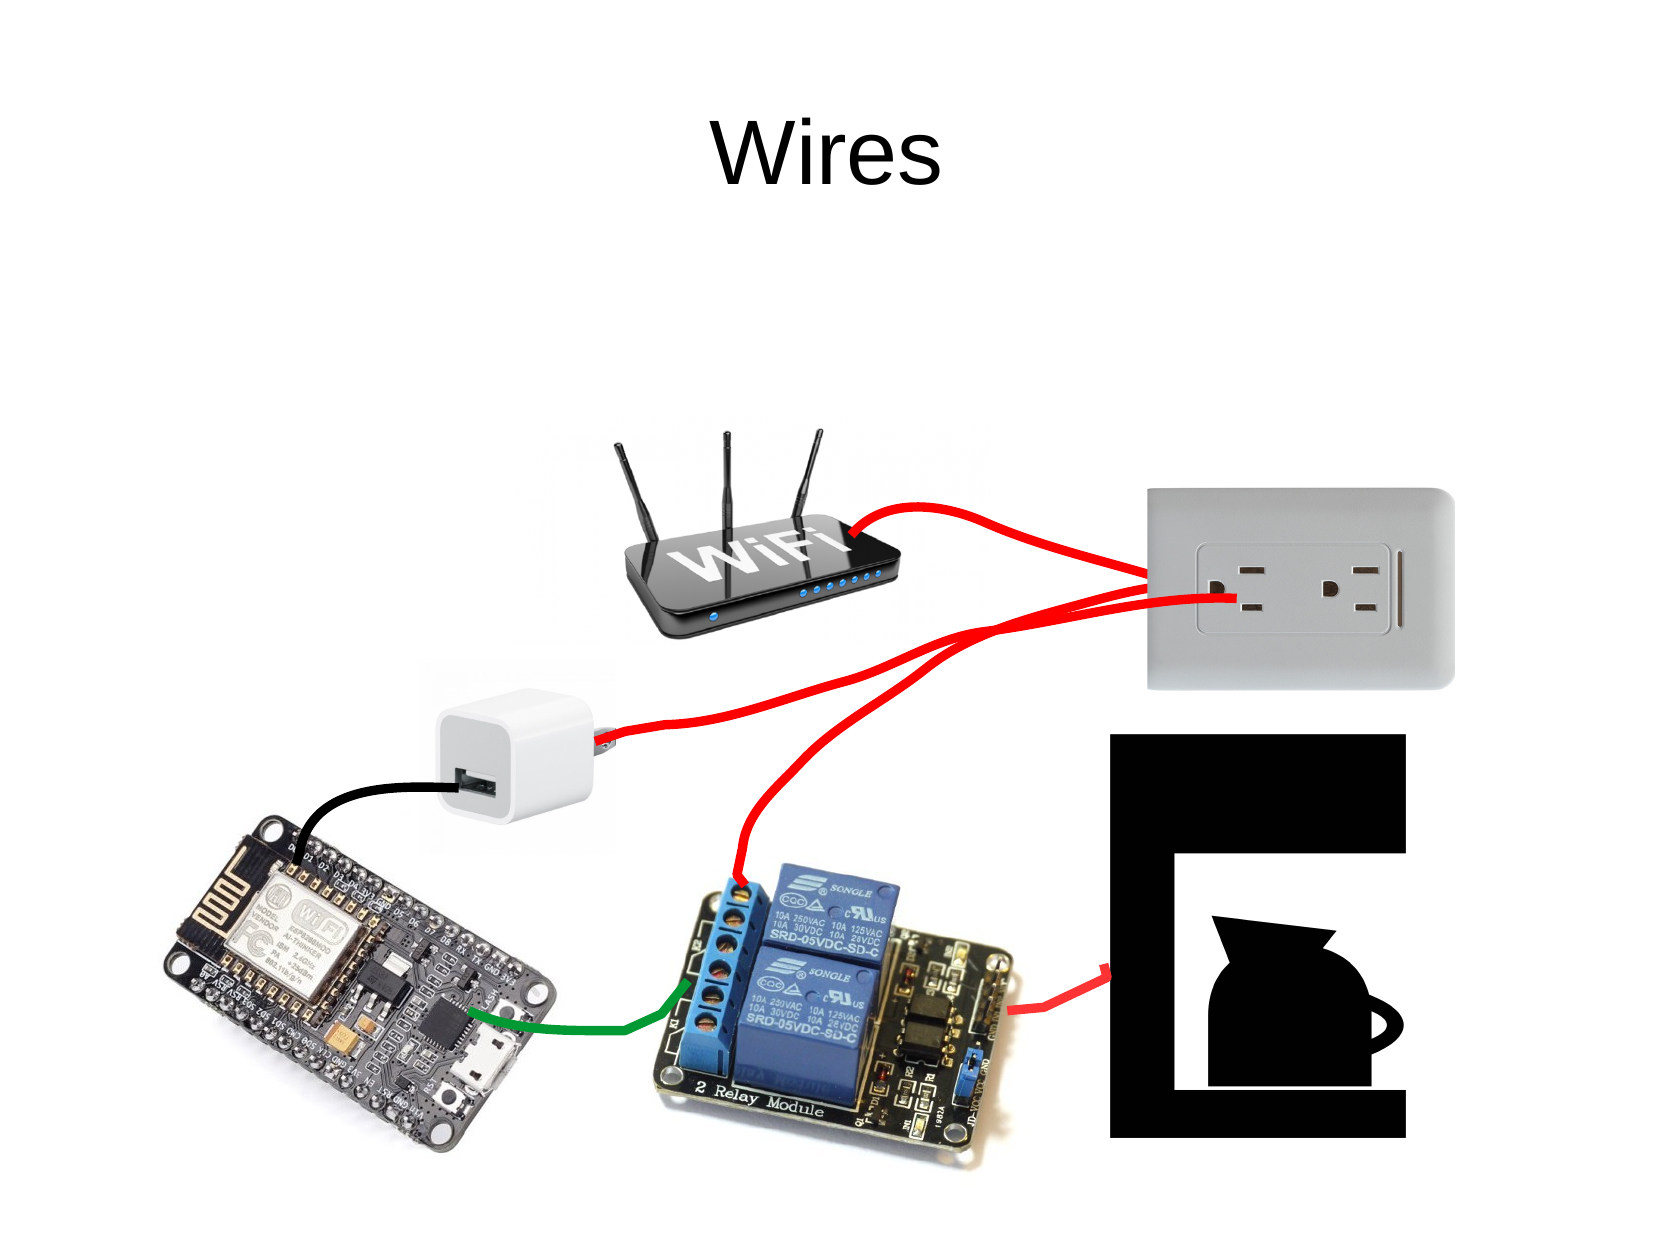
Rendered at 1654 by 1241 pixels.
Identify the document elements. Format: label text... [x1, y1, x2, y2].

picture [973, 638, 991, 646]
title Wires [82, 49, 1571, 257]
picture [1147, 486, 1456, 691]
picture [145, 658, 1406, 1208]
picture [511, 416, 991, 646]
